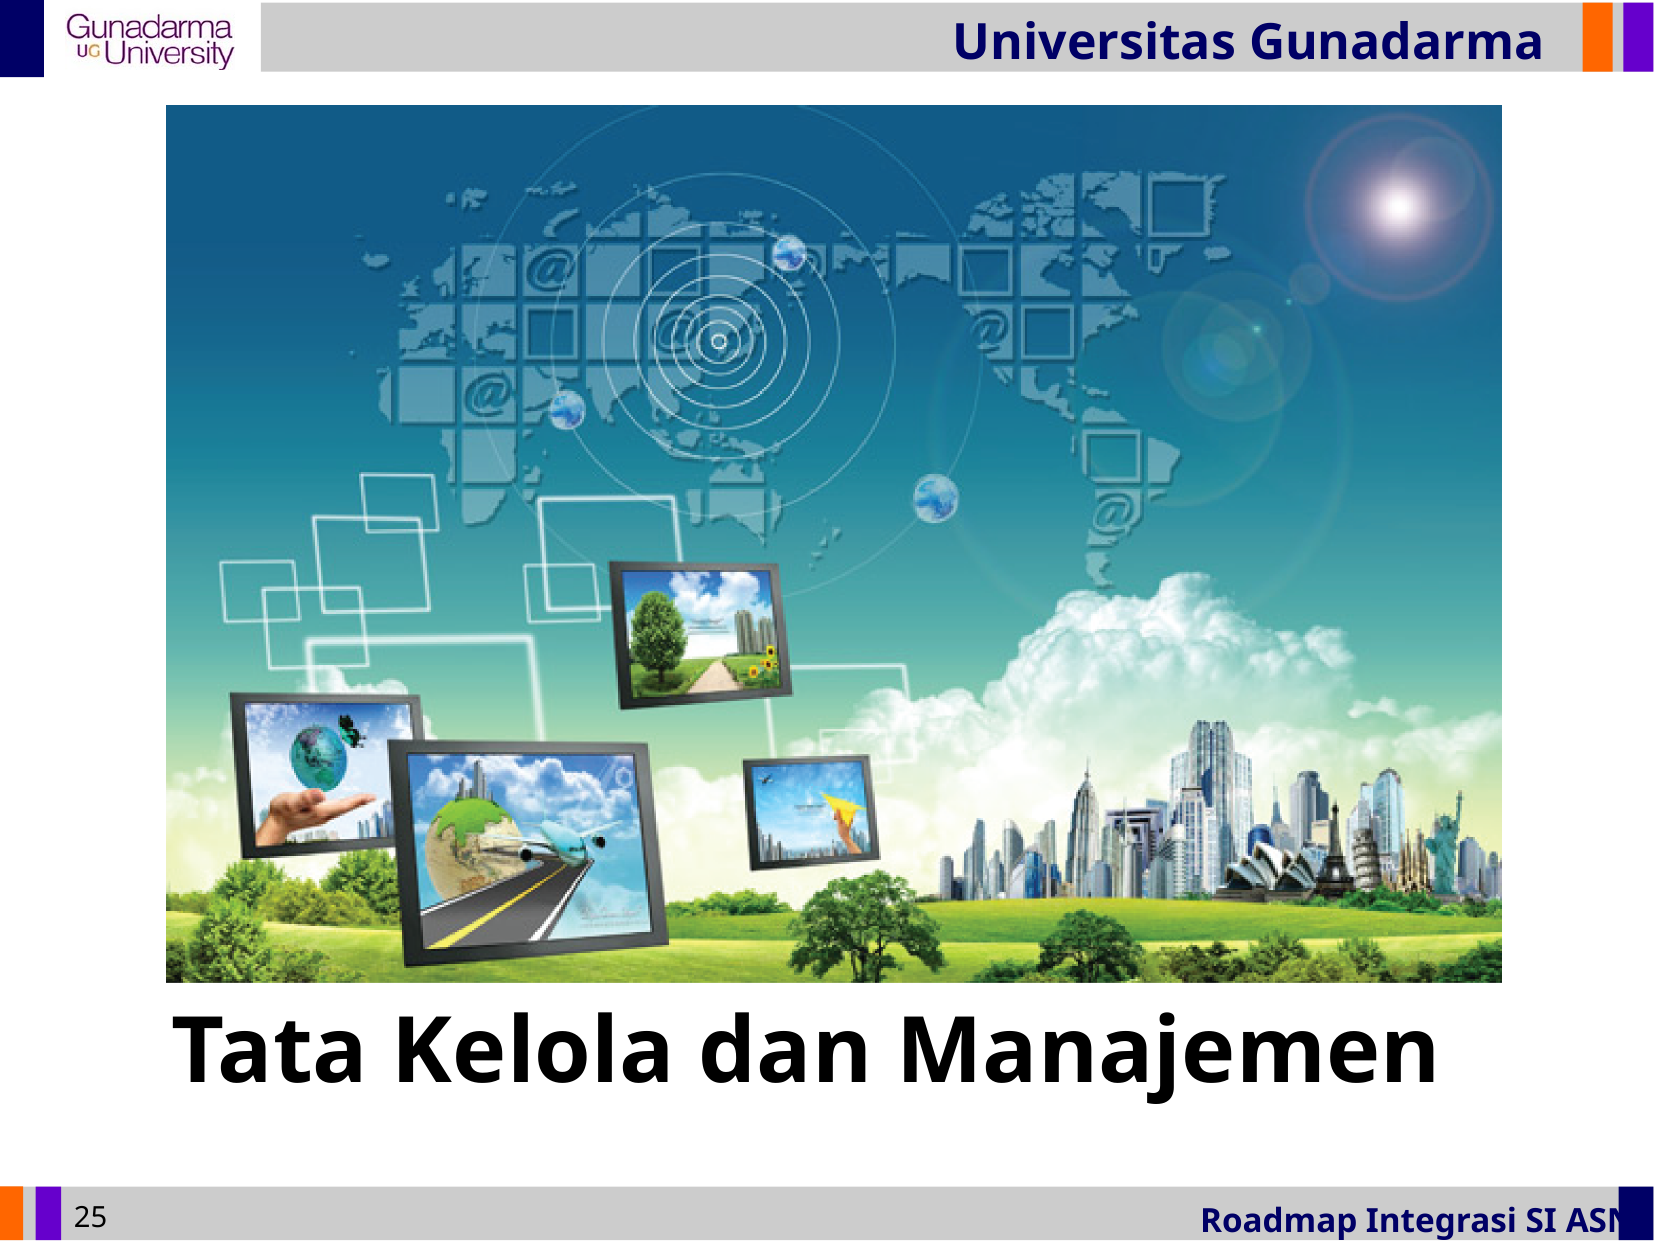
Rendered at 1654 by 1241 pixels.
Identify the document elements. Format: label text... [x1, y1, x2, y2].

title Tata Kelola dan Manajemen [62, 983, 1576, 1111]
picture [166, 105, 1502, 983]
picture [65, 0, 235, 70]
